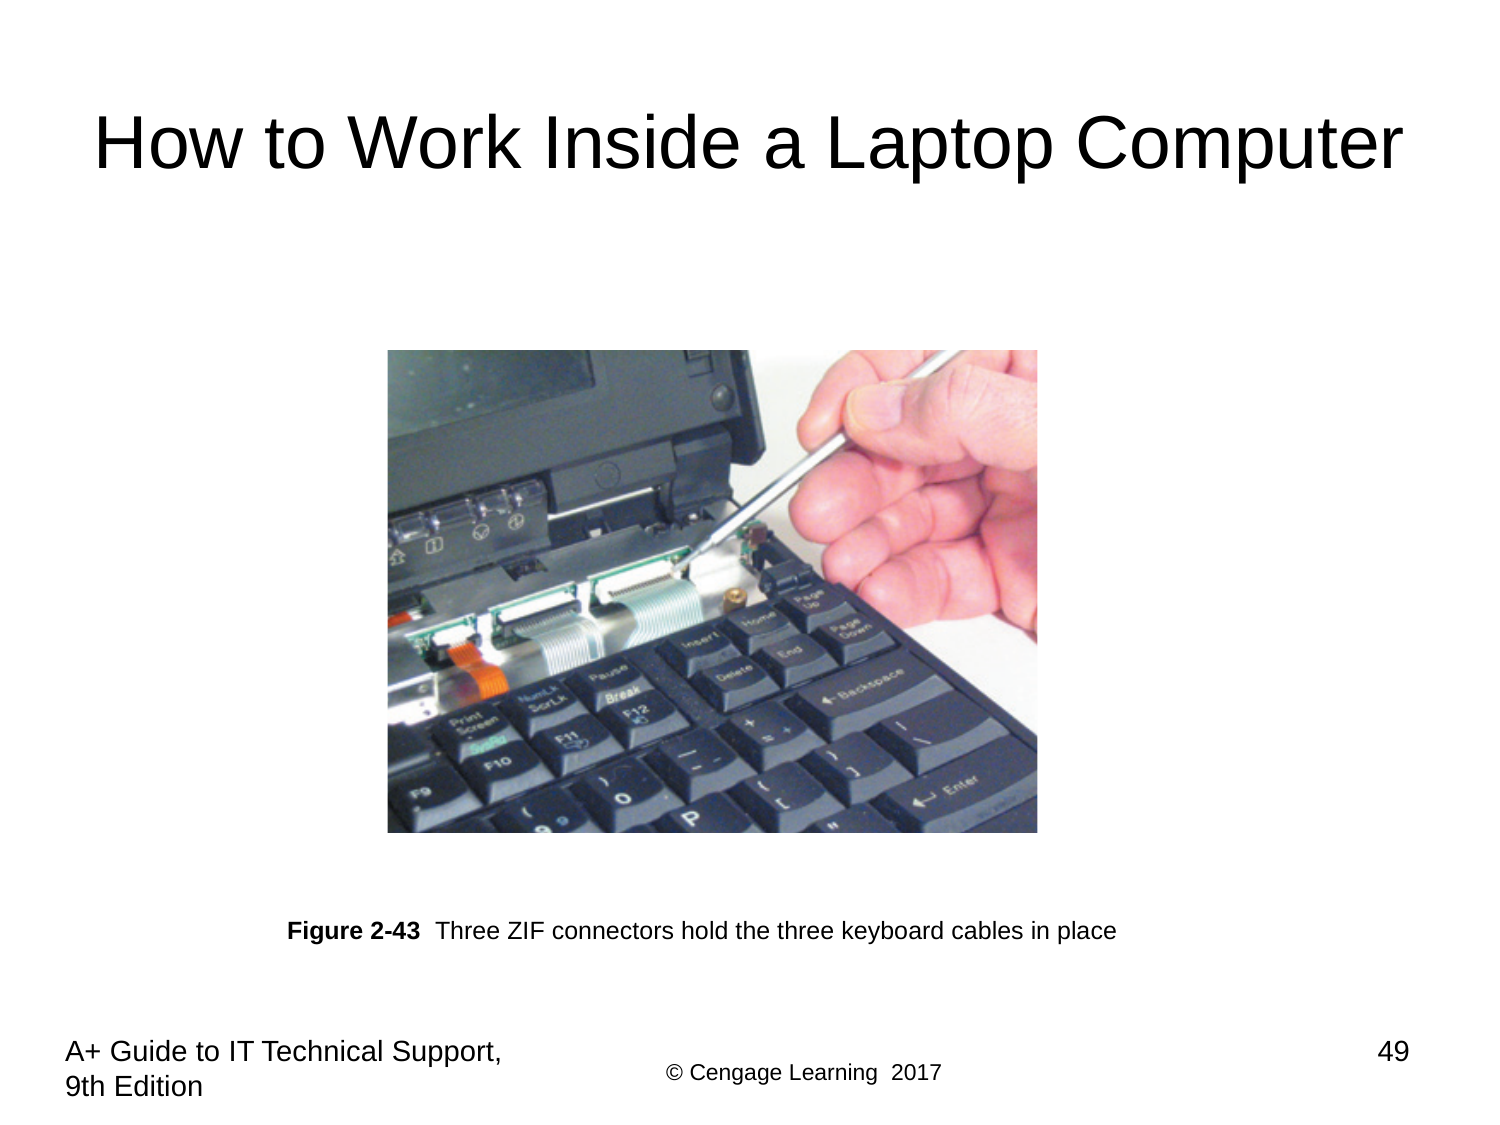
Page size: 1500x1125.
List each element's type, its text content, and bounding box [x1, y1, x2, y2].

slide_number <number> [1074, 1024, 1425, 1103]
footer A+ Guide to IT Technical Support, 9th Edition [50, 1025, 550, 1104]
picture [387, 350, 1038, 833]
title How to Work Inside a Laptop Computer [75, 45, 1425, 233]
text_box Figure 2-43 Three ZIF connectors hold the three keyboard cables in place [272, 907, 1153, 952]
